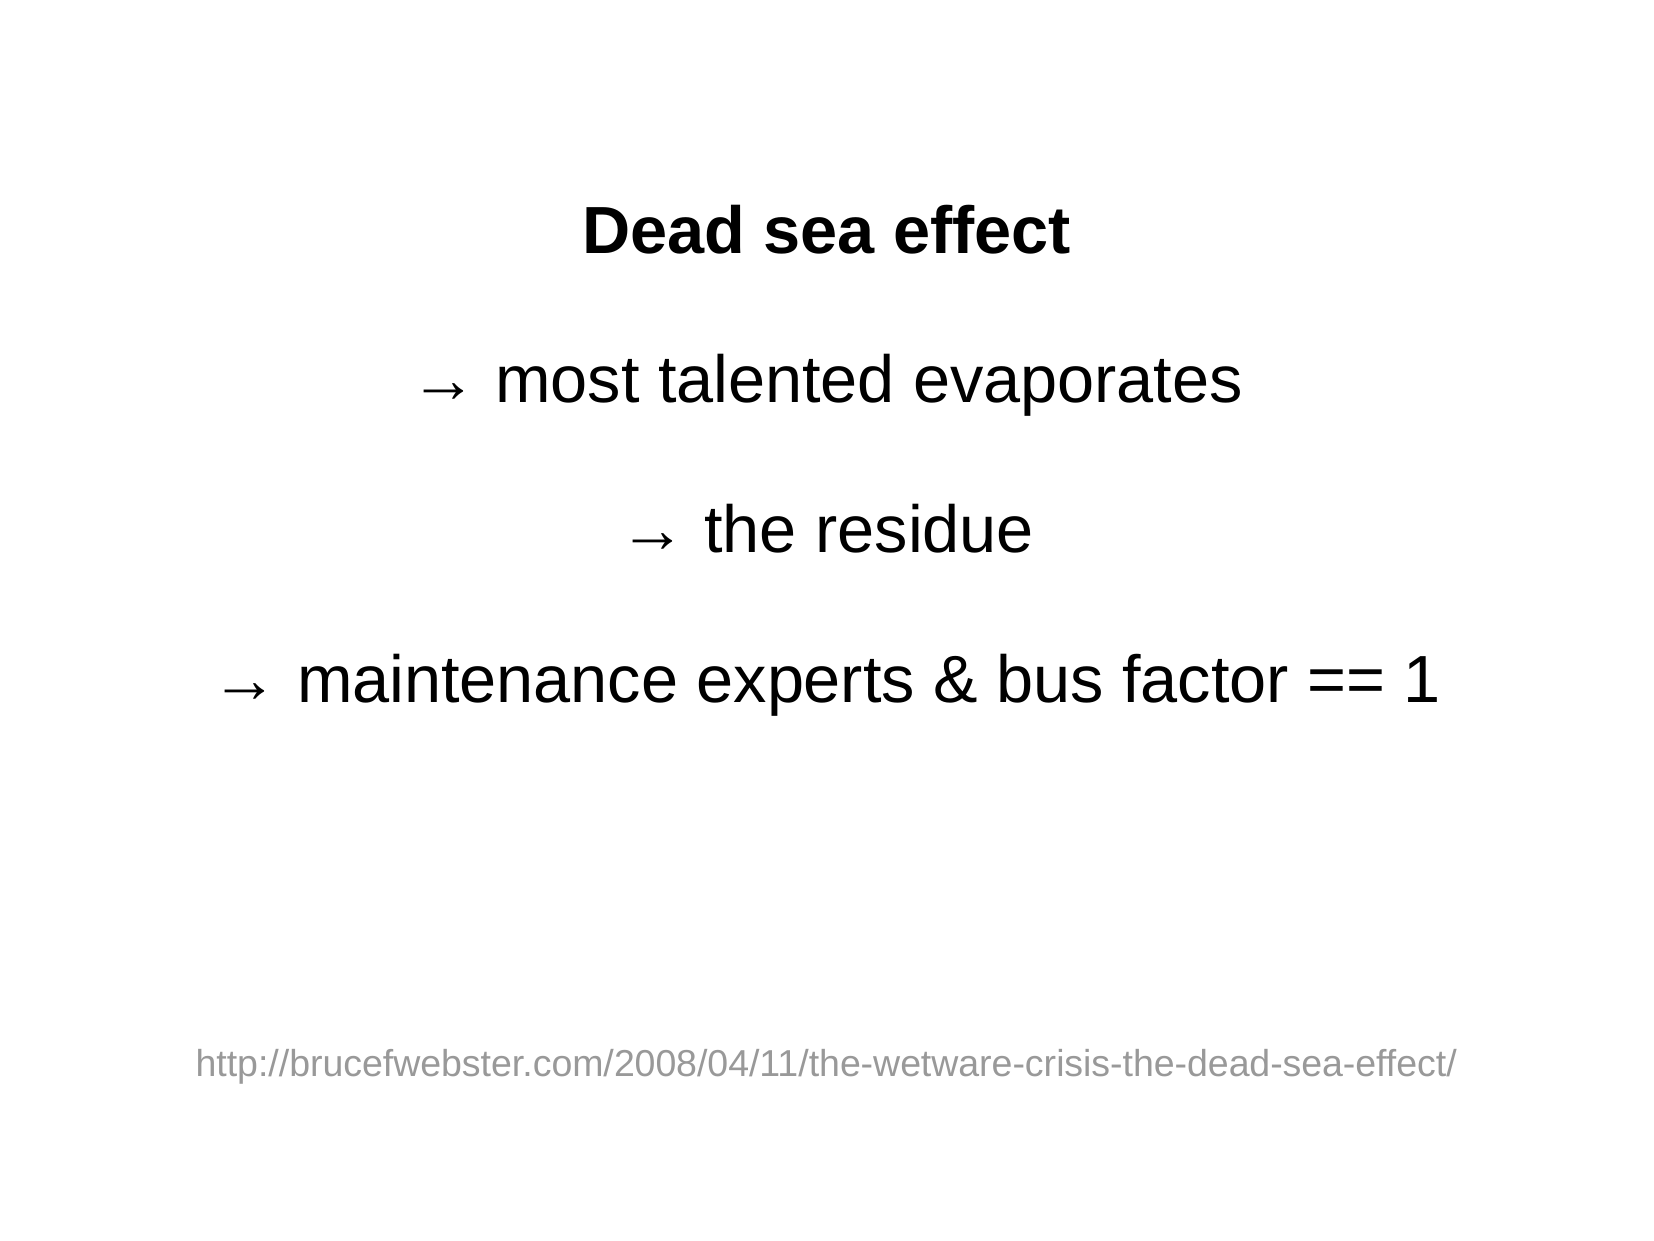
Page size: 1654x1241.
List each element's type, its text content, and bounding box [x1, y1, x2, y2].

subtitle Dead sea effect → most talented evaporates → the residue → maintenance experts & bus factor == 1 [82, 49, 1571, 1010]
text_box http://brucefwebster.com/2008/04/11/the-wetware-crisis-the-dead-sea-effect/ [180, 1035, 1473, 1092]
